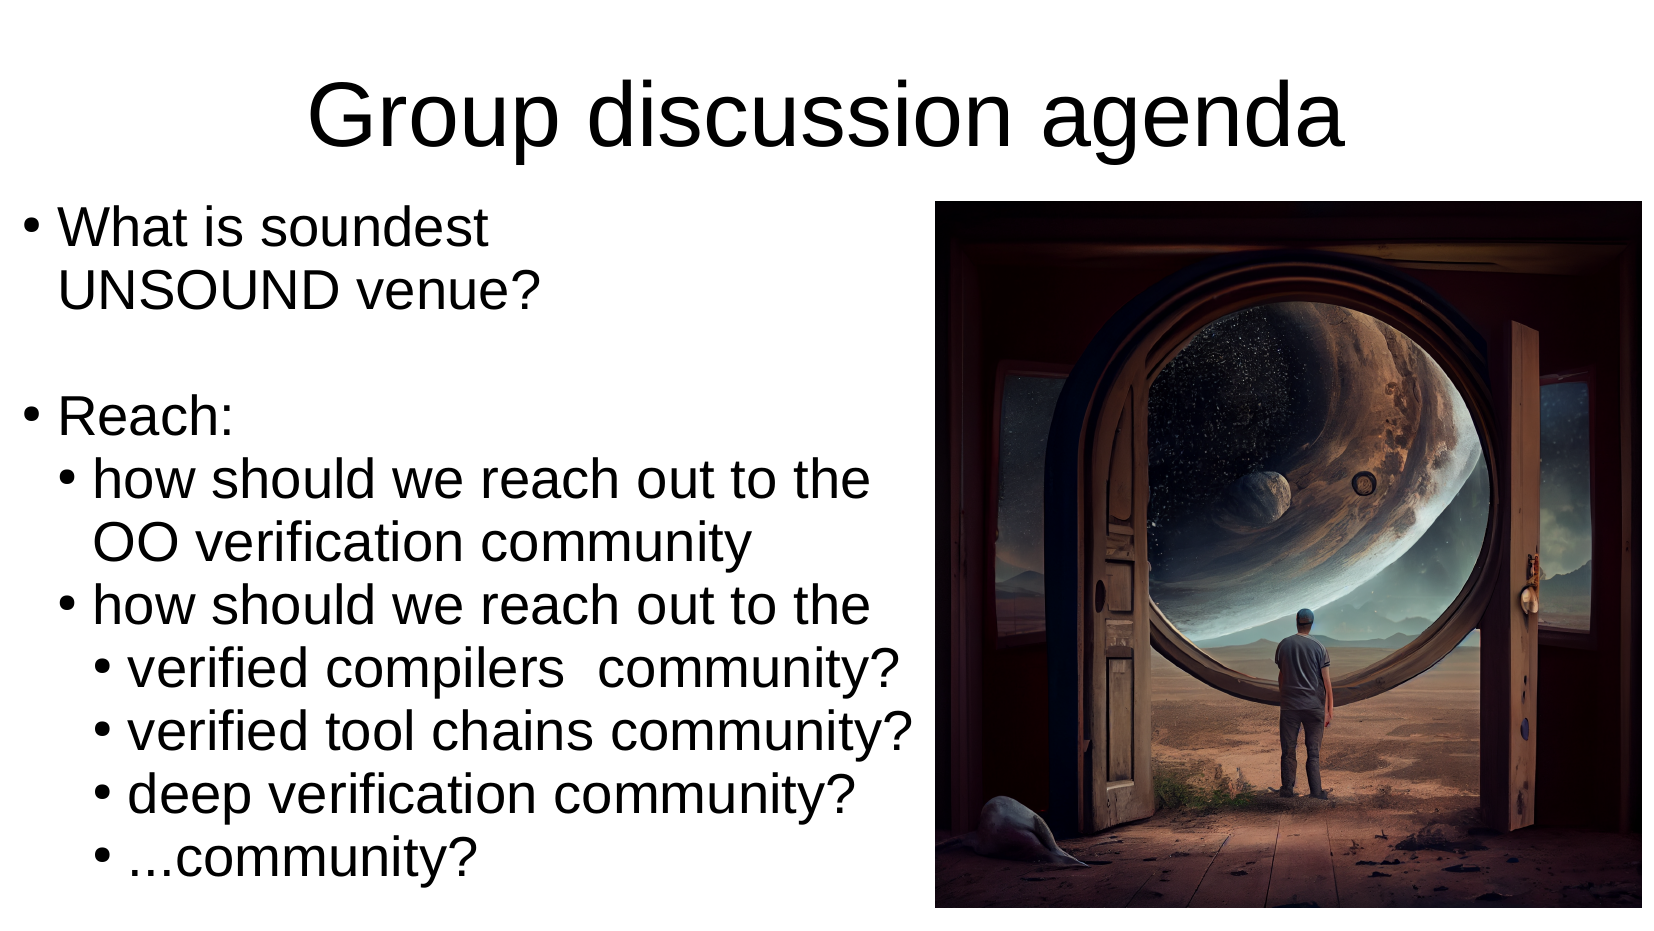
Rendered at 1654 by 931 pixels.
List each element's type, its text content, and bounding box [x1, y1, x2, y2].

picture [935, 201, 1642, 908]
text_box What is soundest UNSOUND venue? Reach: how should we reach out to the OO verification community how should we reach out to the verified compilers community? verified tool chains community? deep verification community? ...community? [6, 187, 1654, 931]
title Group discussion agenda [82, 37, 1571, 187]
